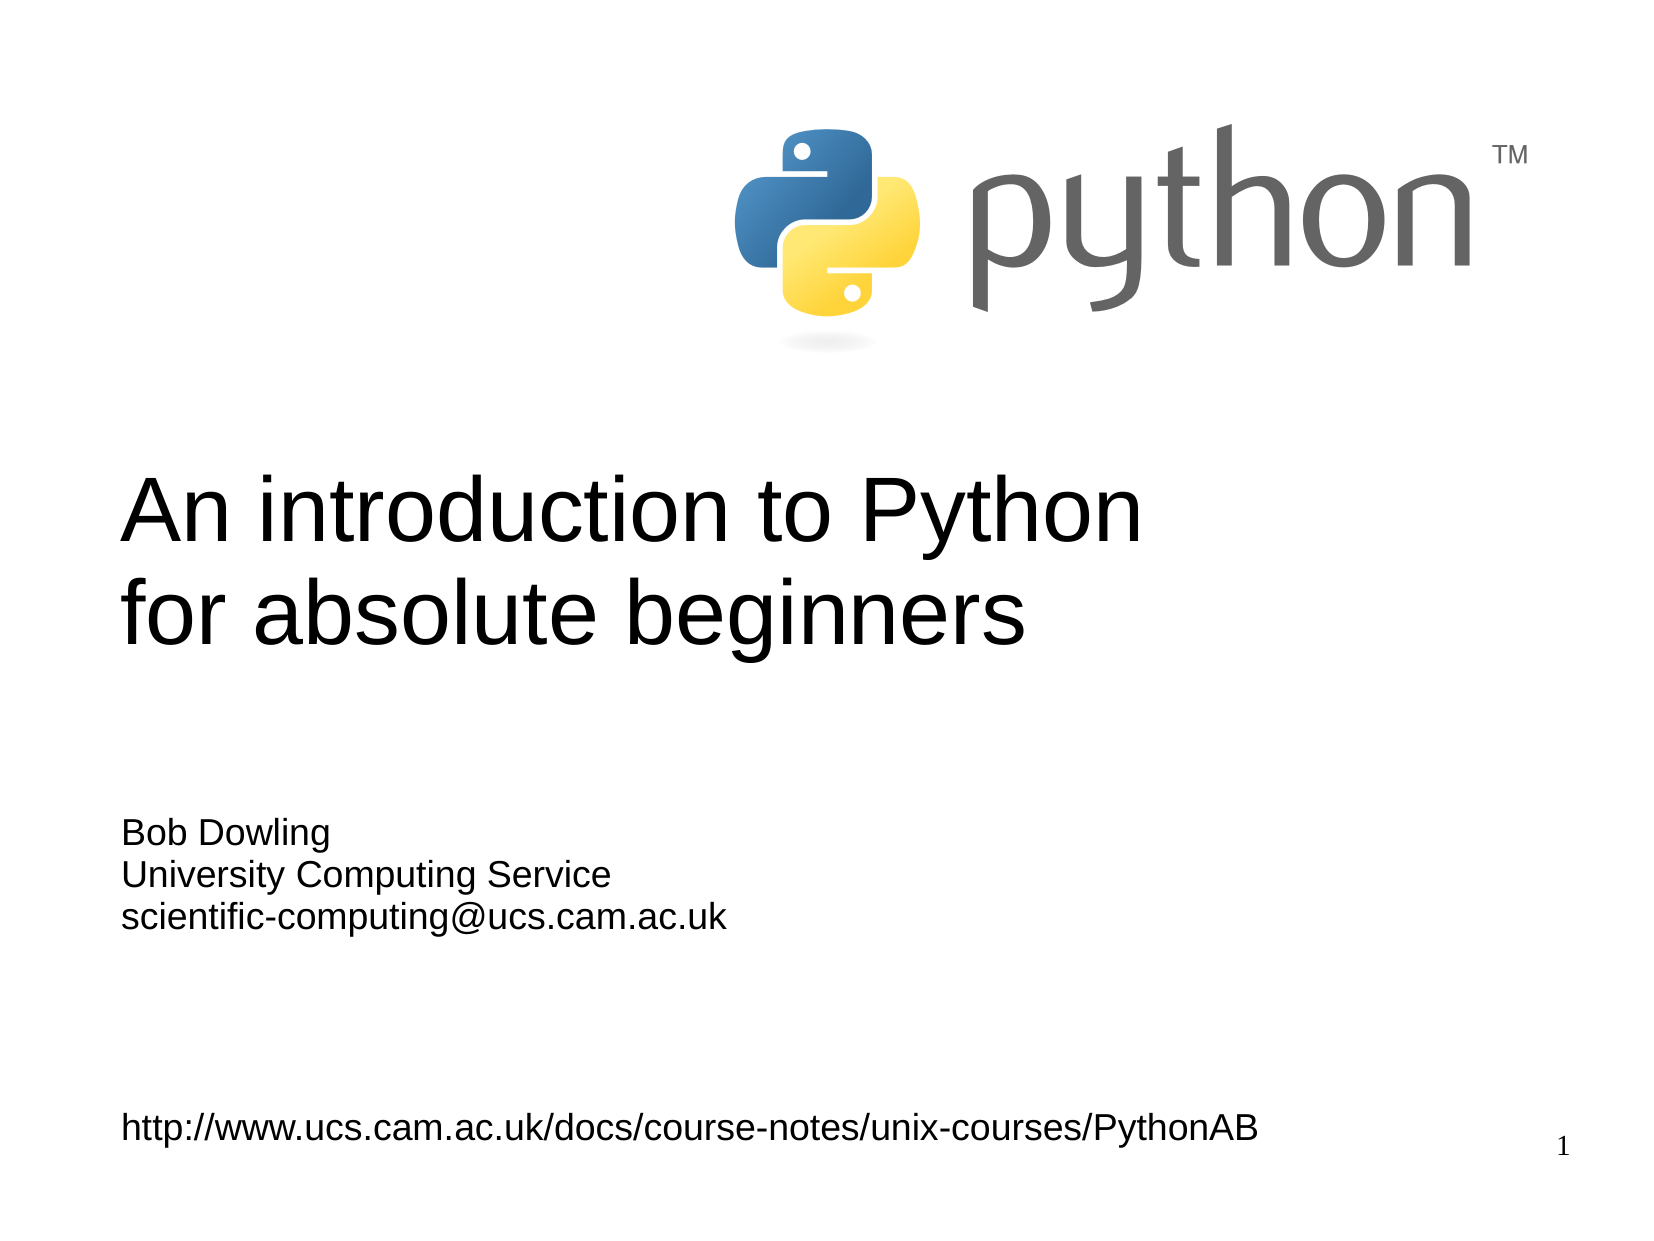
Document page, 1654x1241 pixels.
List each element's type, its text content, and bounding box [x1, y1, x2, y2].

text_box http://www.ucs.cam.ac.uk/docs/course-notes/unix-courses/PythonAB [106, 1099, 1276, 1157]
text_box Bob Dowling University Computing Service scientific-computing@ucs.cam.ac.uk [106, 804, 743, 945]
picture [725, 118, 1536, 358]
text_box An introduction to Python for absolute beginners [106, 451, 1160, 672]
